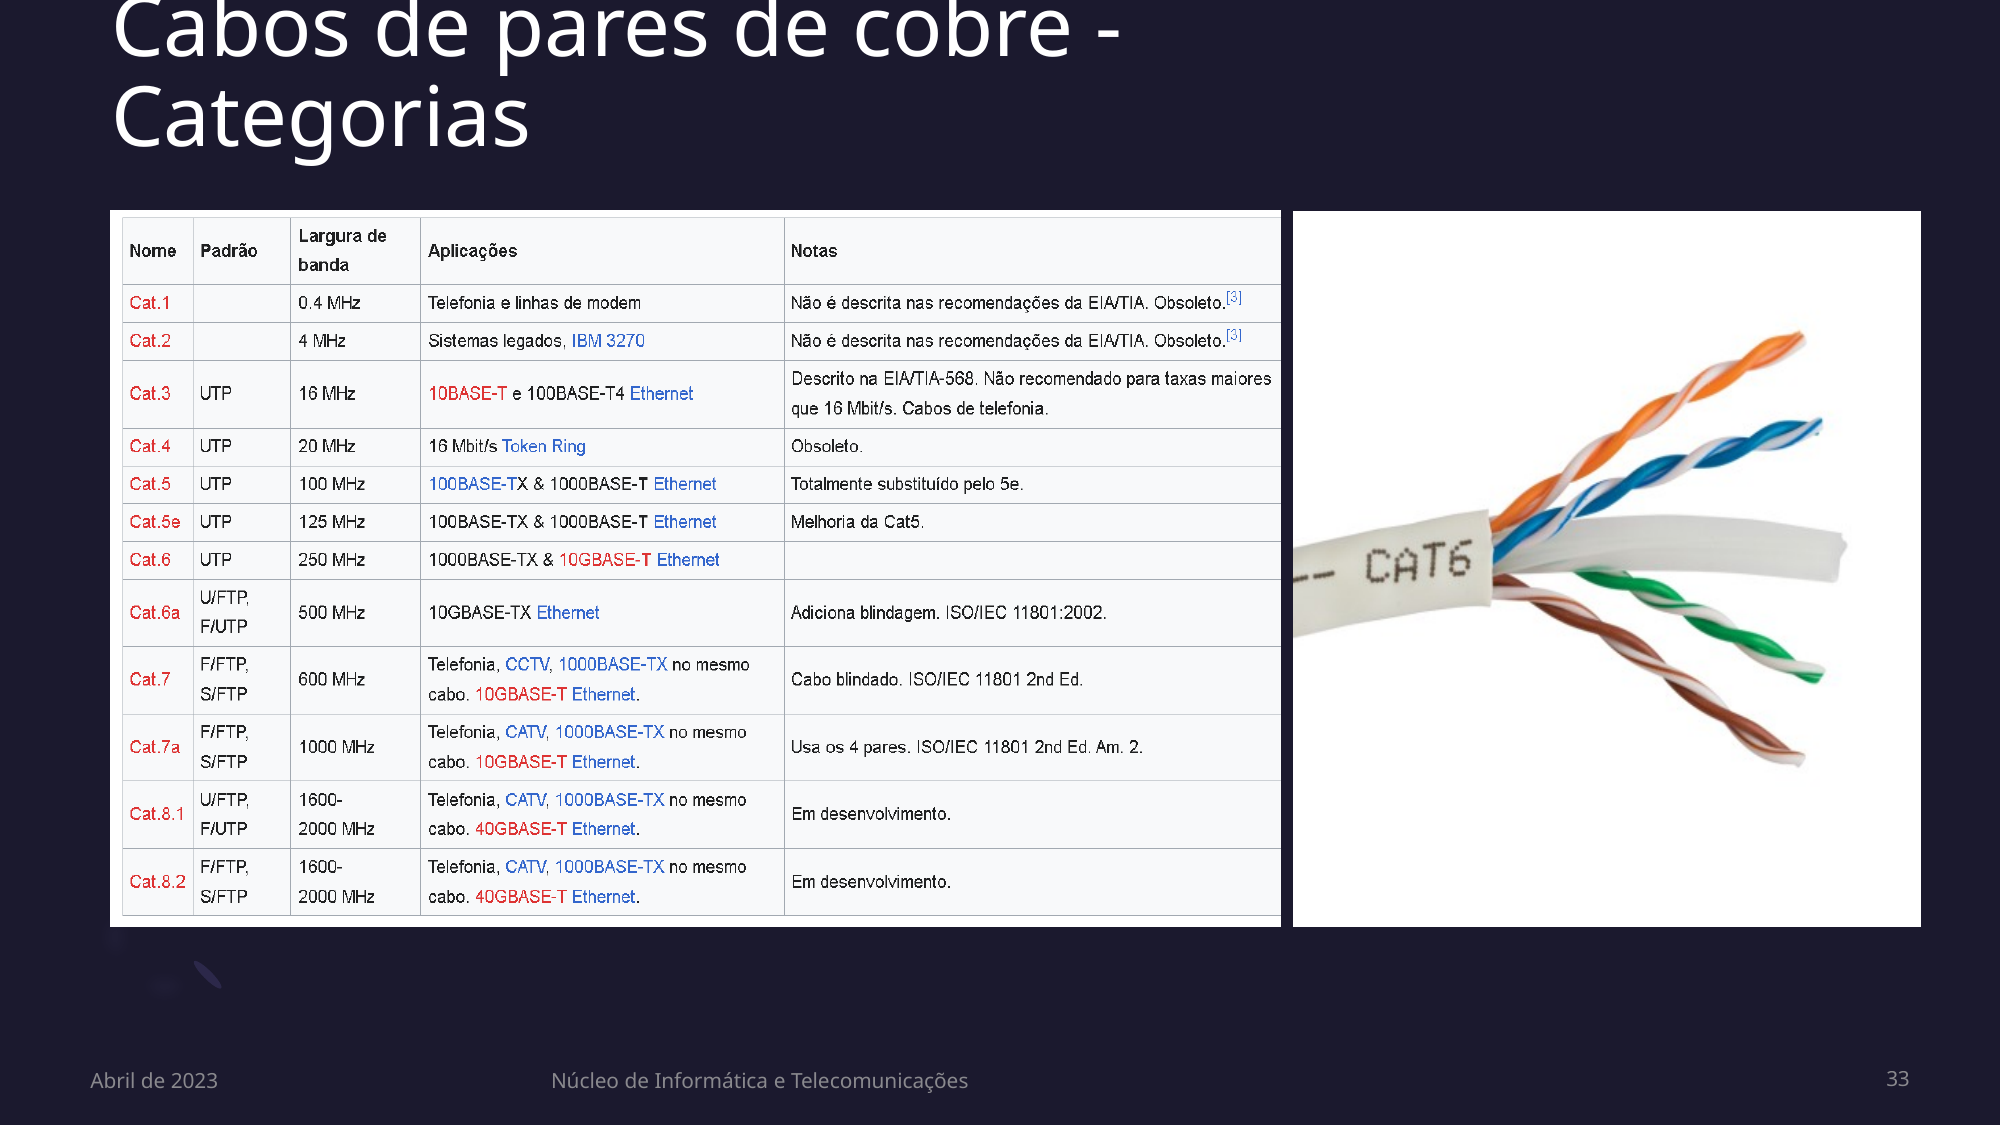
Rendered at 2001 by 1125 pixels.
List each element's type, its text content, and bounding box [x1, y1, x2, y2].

slide_number <número> [1632, 1067, 1910, 1093]
footer Núcleo de Informática e Telecomunicações [551, 1067, 1598, 1093]
text_box Cabos de pares de cobre - Categorias [299, 107, 324, 141]
text_box Cabos de pares de cobre - Categorias [110, 38, 1512, 165]
picture [1293, 211, 1921, 927]
picture [110, 210, 1281, 927]
slide_number Abril de 2023 [90, 1067, 522, 1093]
